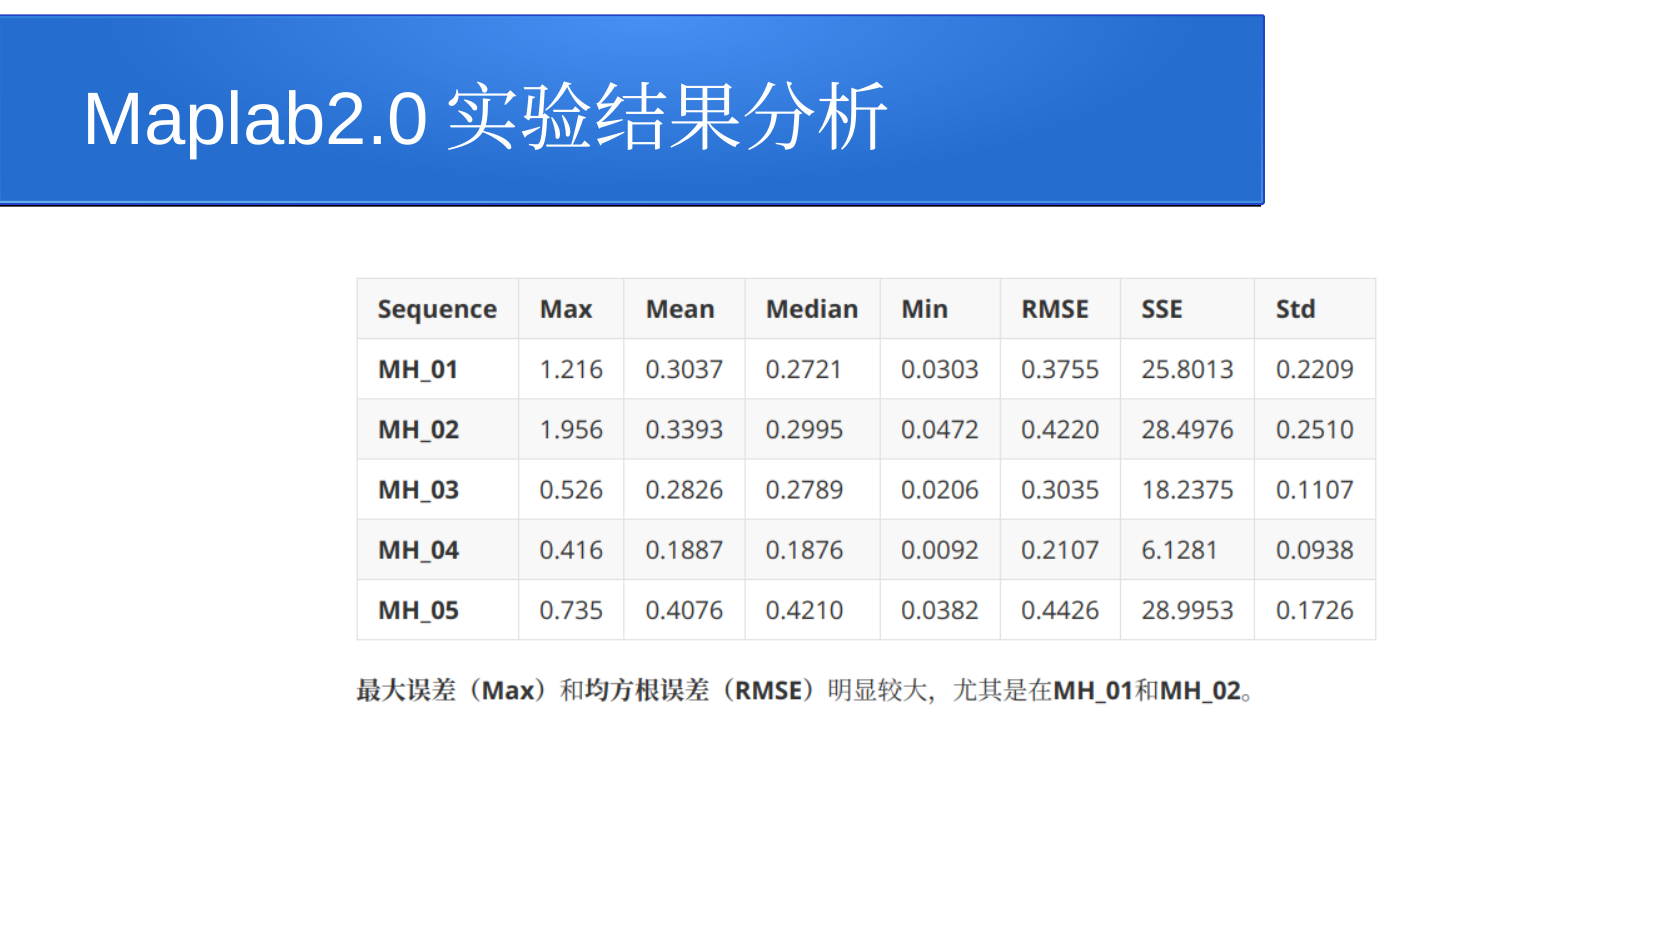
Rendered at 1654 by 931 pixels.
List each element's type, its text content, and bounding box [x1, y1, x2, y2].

title Maplab2.0实验结果分析 [82, 35, 1235, 189]
picture [328, 259, 1394, 722]
